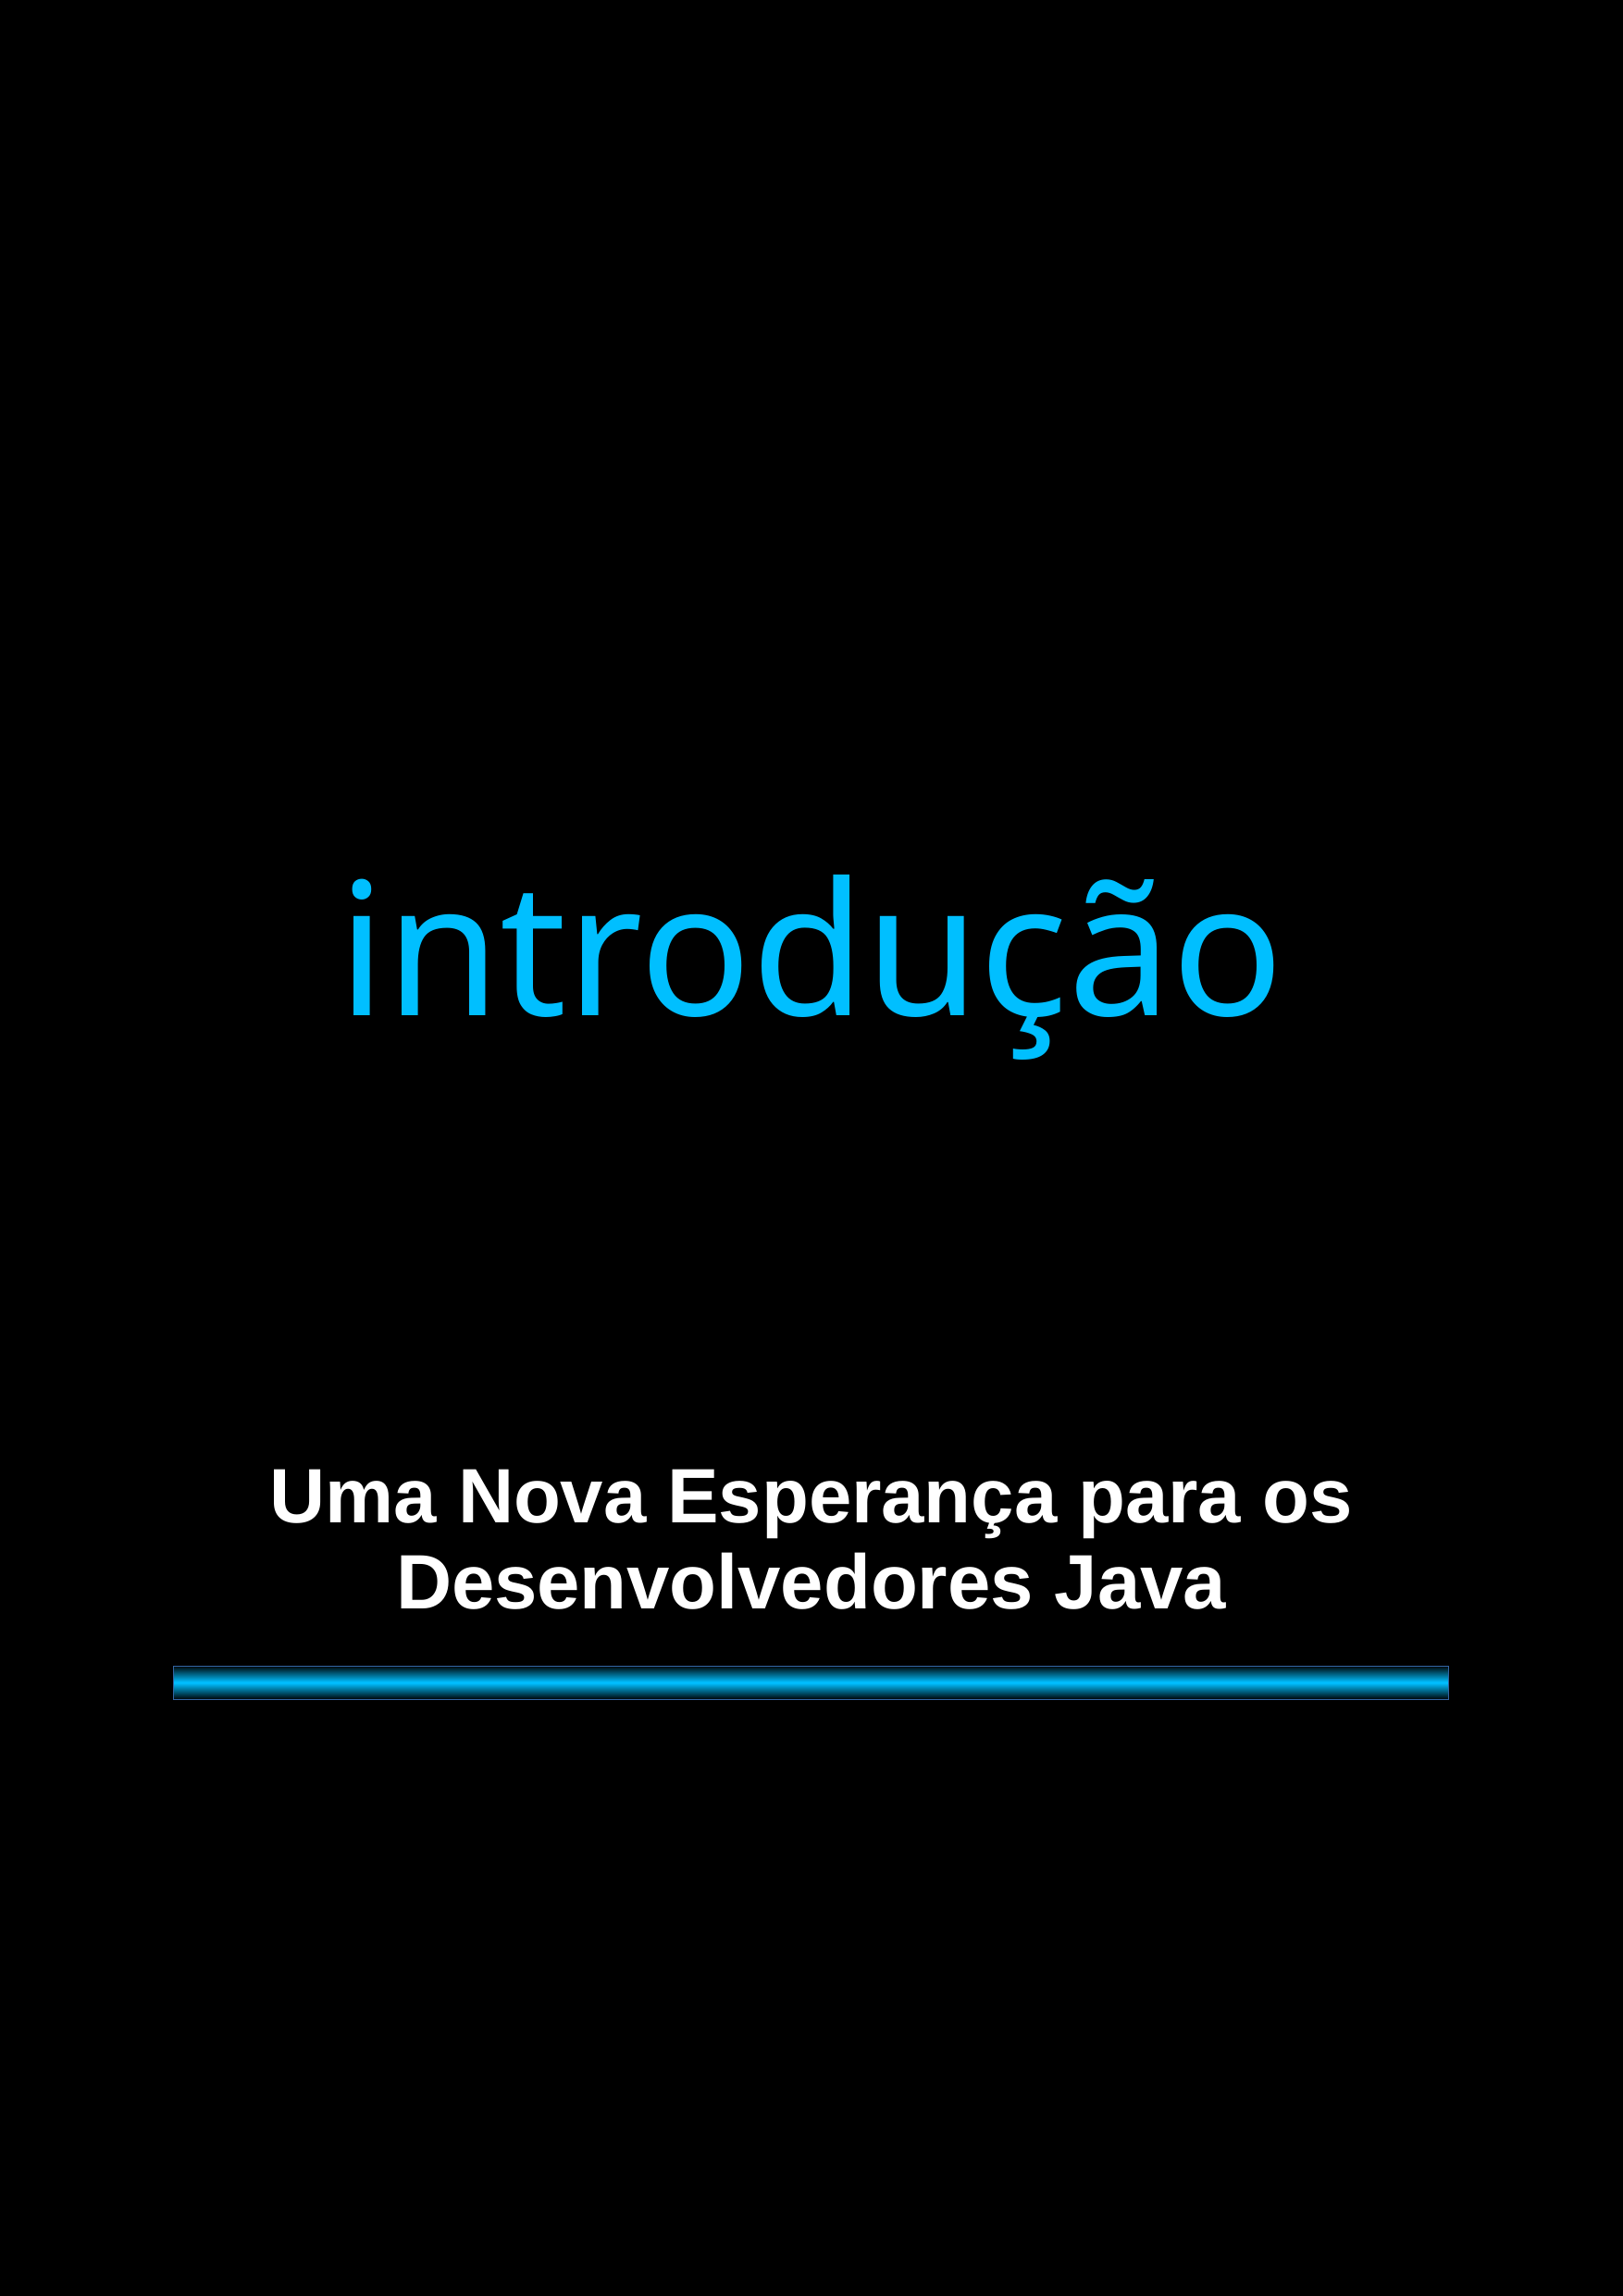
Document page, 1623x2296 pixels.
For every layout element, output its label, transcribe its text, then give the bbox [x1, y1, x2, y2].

title Uma Nova Esperança para os Desenvolvedores Java [81, 1433, 1542, 1731]
text_box [173, 1666, 1449, 1700]
subtitle introdução [81, 455, 1542, 1433]
